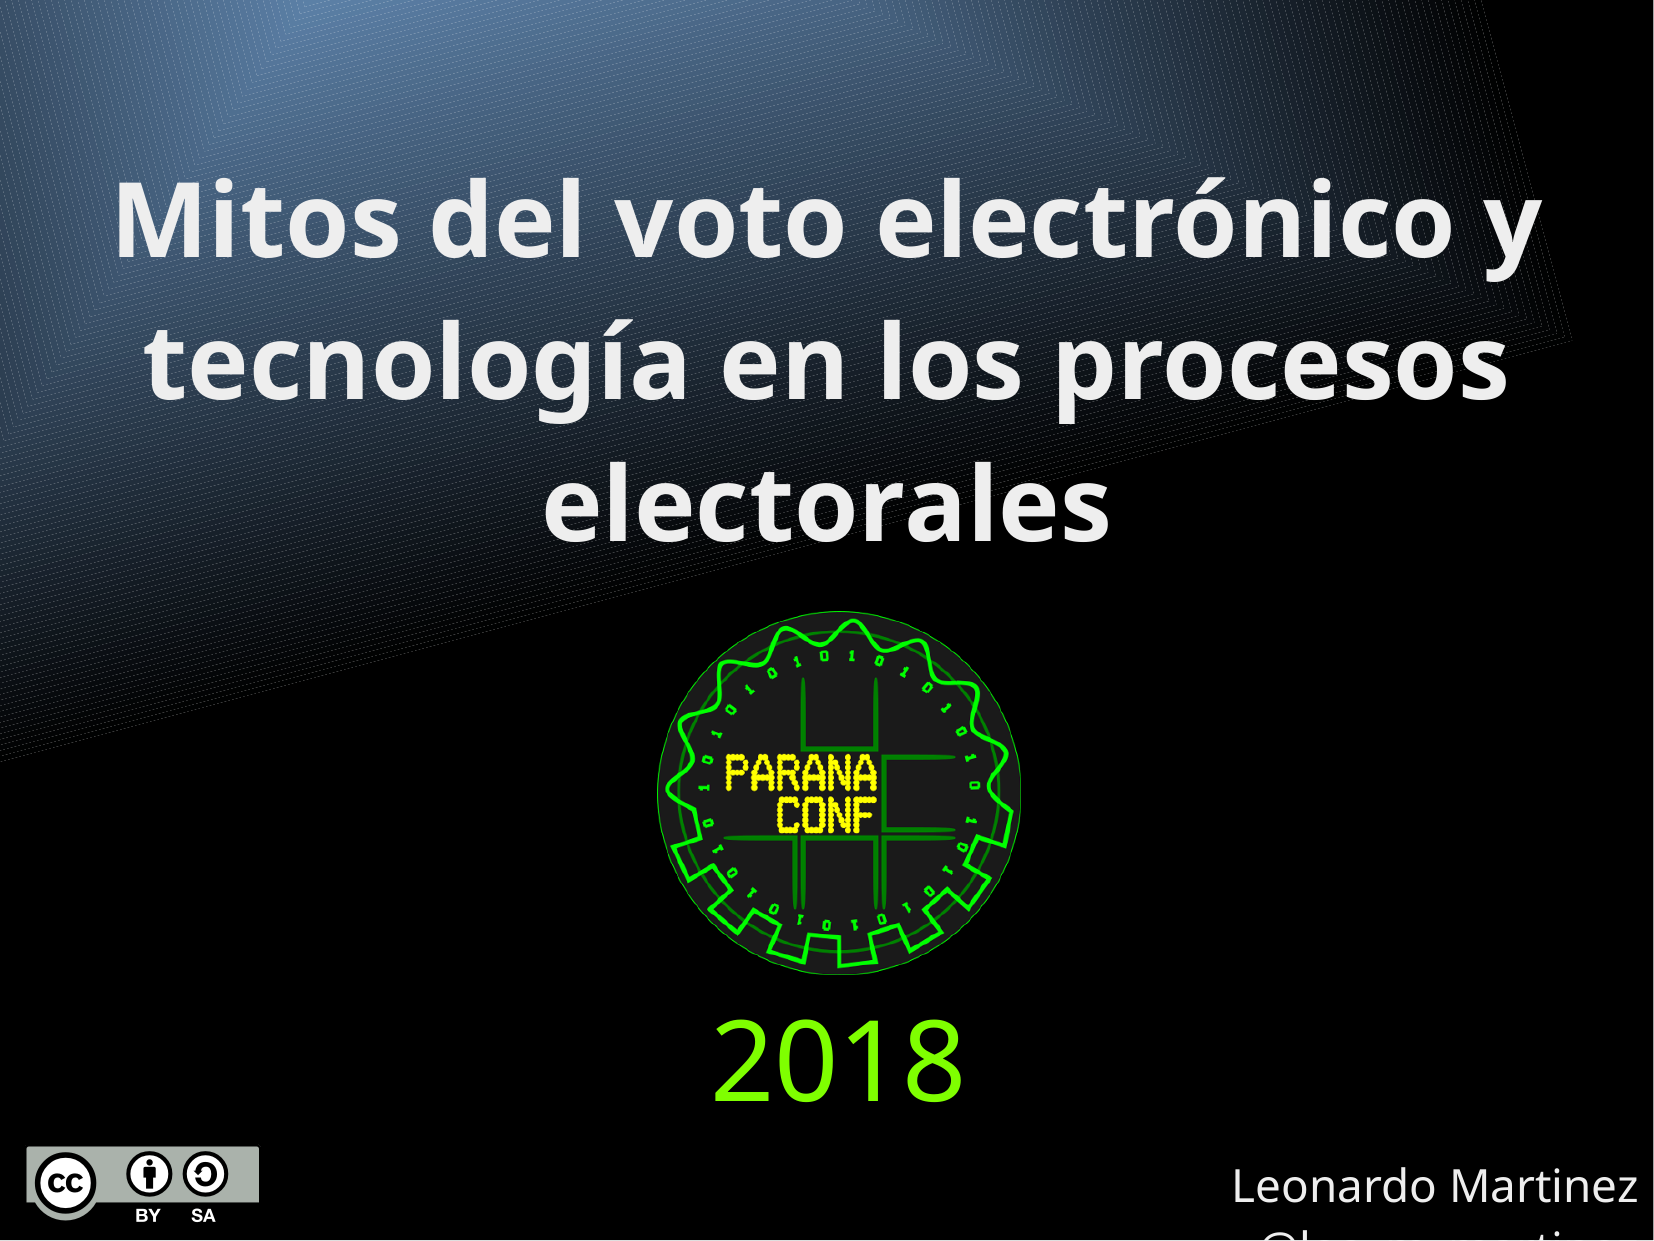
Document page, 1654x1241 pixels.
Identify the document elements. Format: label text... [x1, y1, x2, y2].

picture [657, 611, 1021, 975]
text_box Leonardo Martinez @leo_m_martinez [814, 1146, 1654, 1241]
picture [24, 1144, 261, 1227]
text_box 2018 [177, 986, 1501, 1131]
title Mitos del voto electrónico y tecnología en los procesos electorales [82, 153, 1571, 565]
